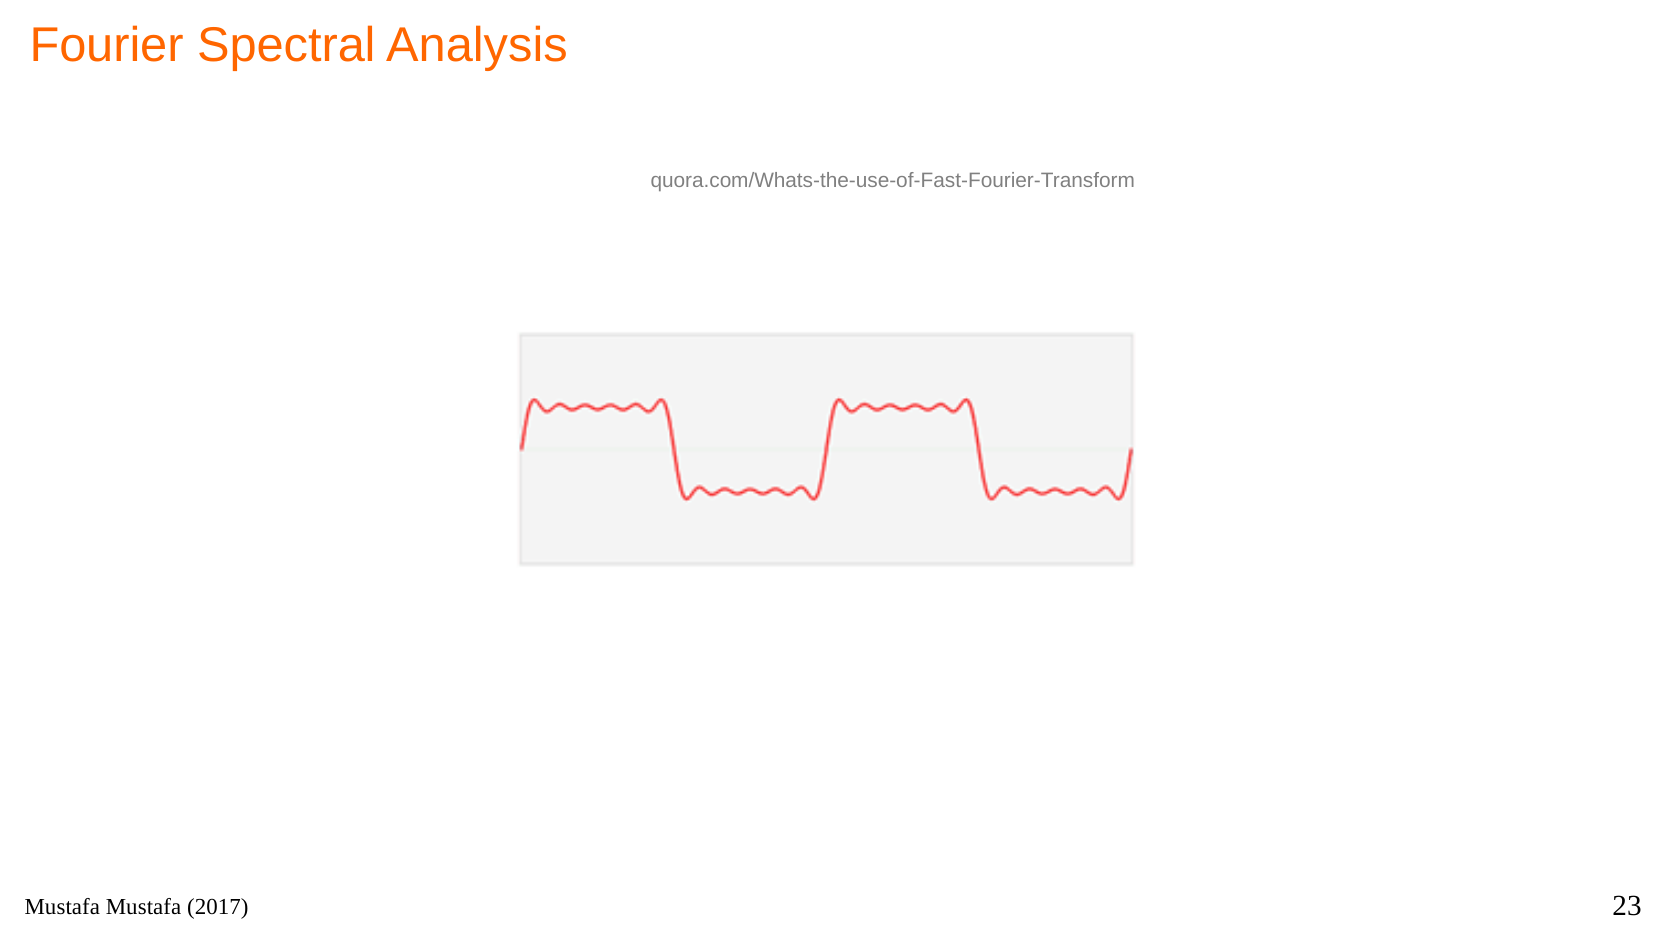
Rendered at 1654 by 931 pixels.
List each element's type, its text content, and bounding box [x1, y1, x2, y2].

text_box quora.com/Whats-the-use-of-Fast-Fourier-Transform [635, 161, 1152, 200]
title Fourier Spectral Analysis [29, 15, 1621, 74]
picture [496, 185, 1158, 715]
